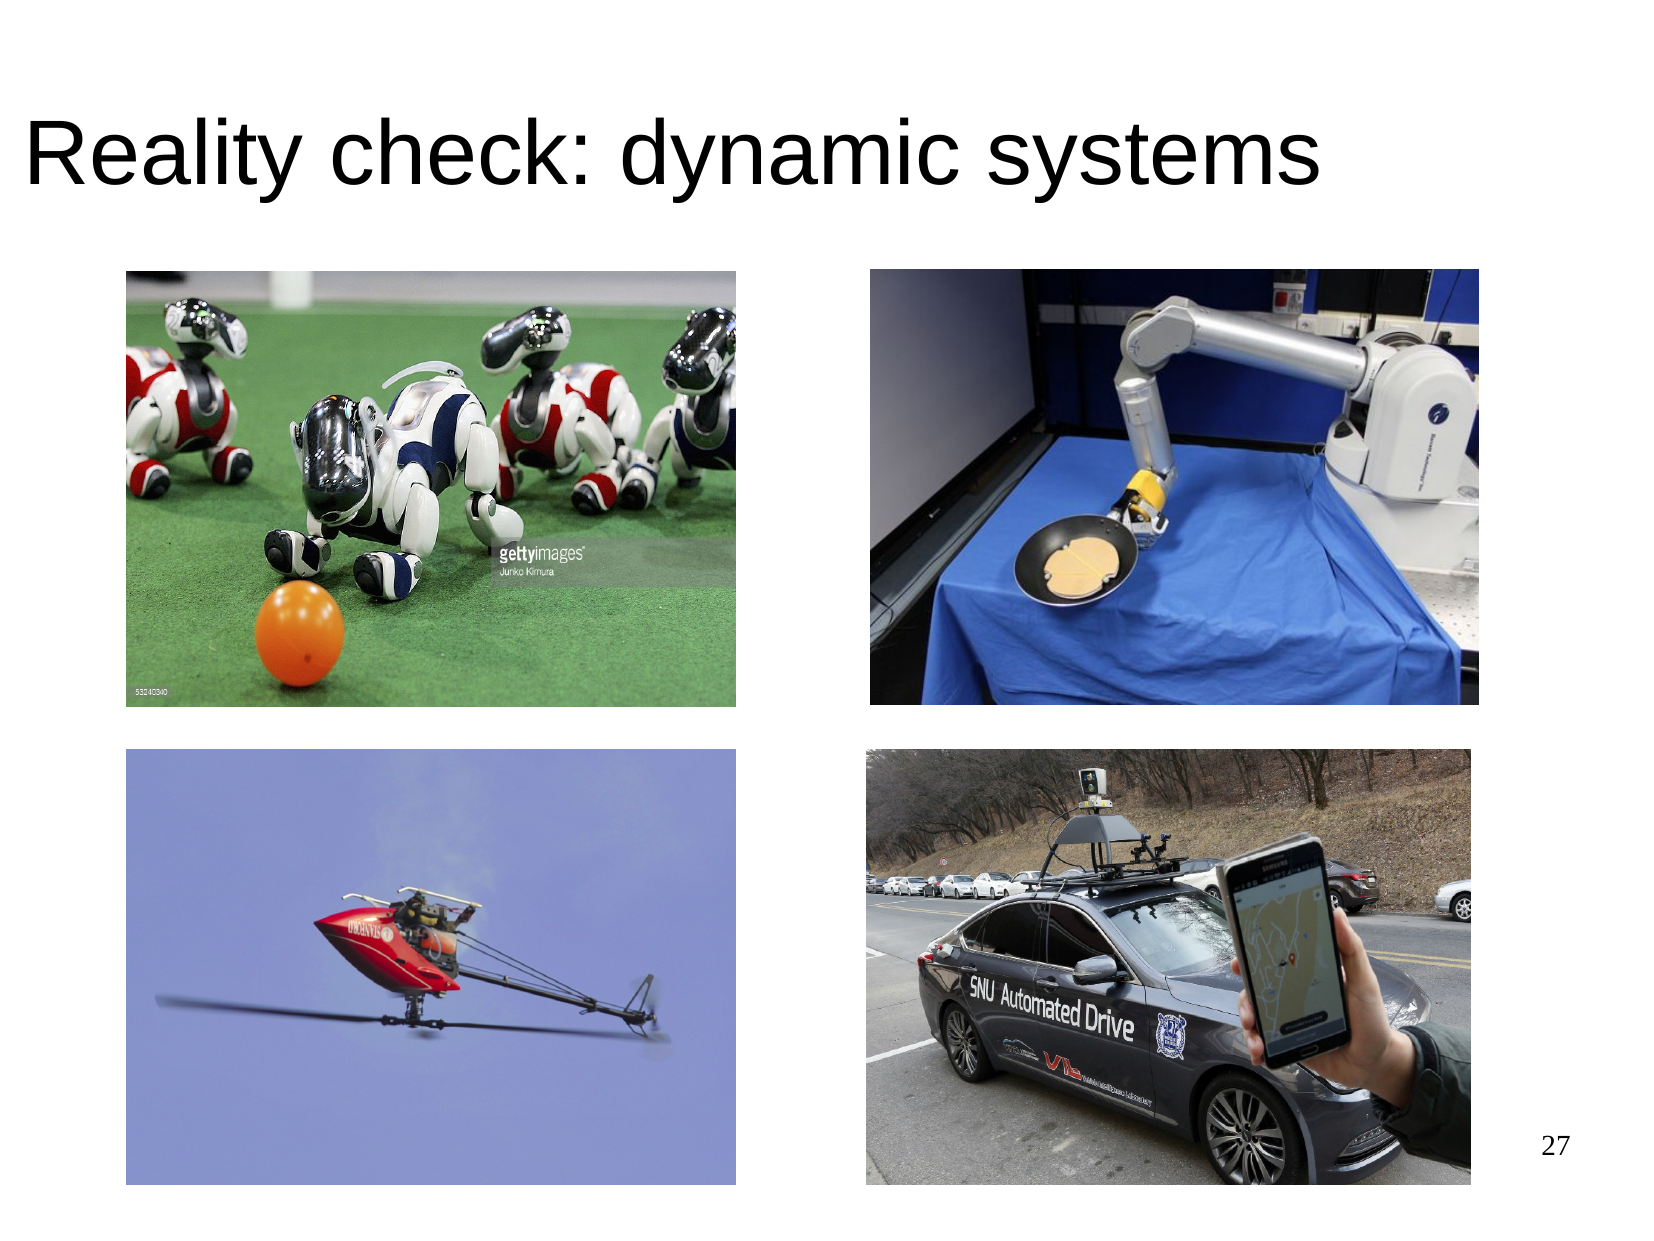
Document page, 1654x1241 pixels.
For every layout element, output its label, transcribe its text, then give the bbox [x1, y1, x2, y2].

title Reality check: dynamic systems [23, 49, 1512, 257]
picture [126, 271, 736, 707]
picture [866, 749, 1471, 1186]
picture [126, 749, 736, 1186]
picture [870, 269, 1479, 706]
